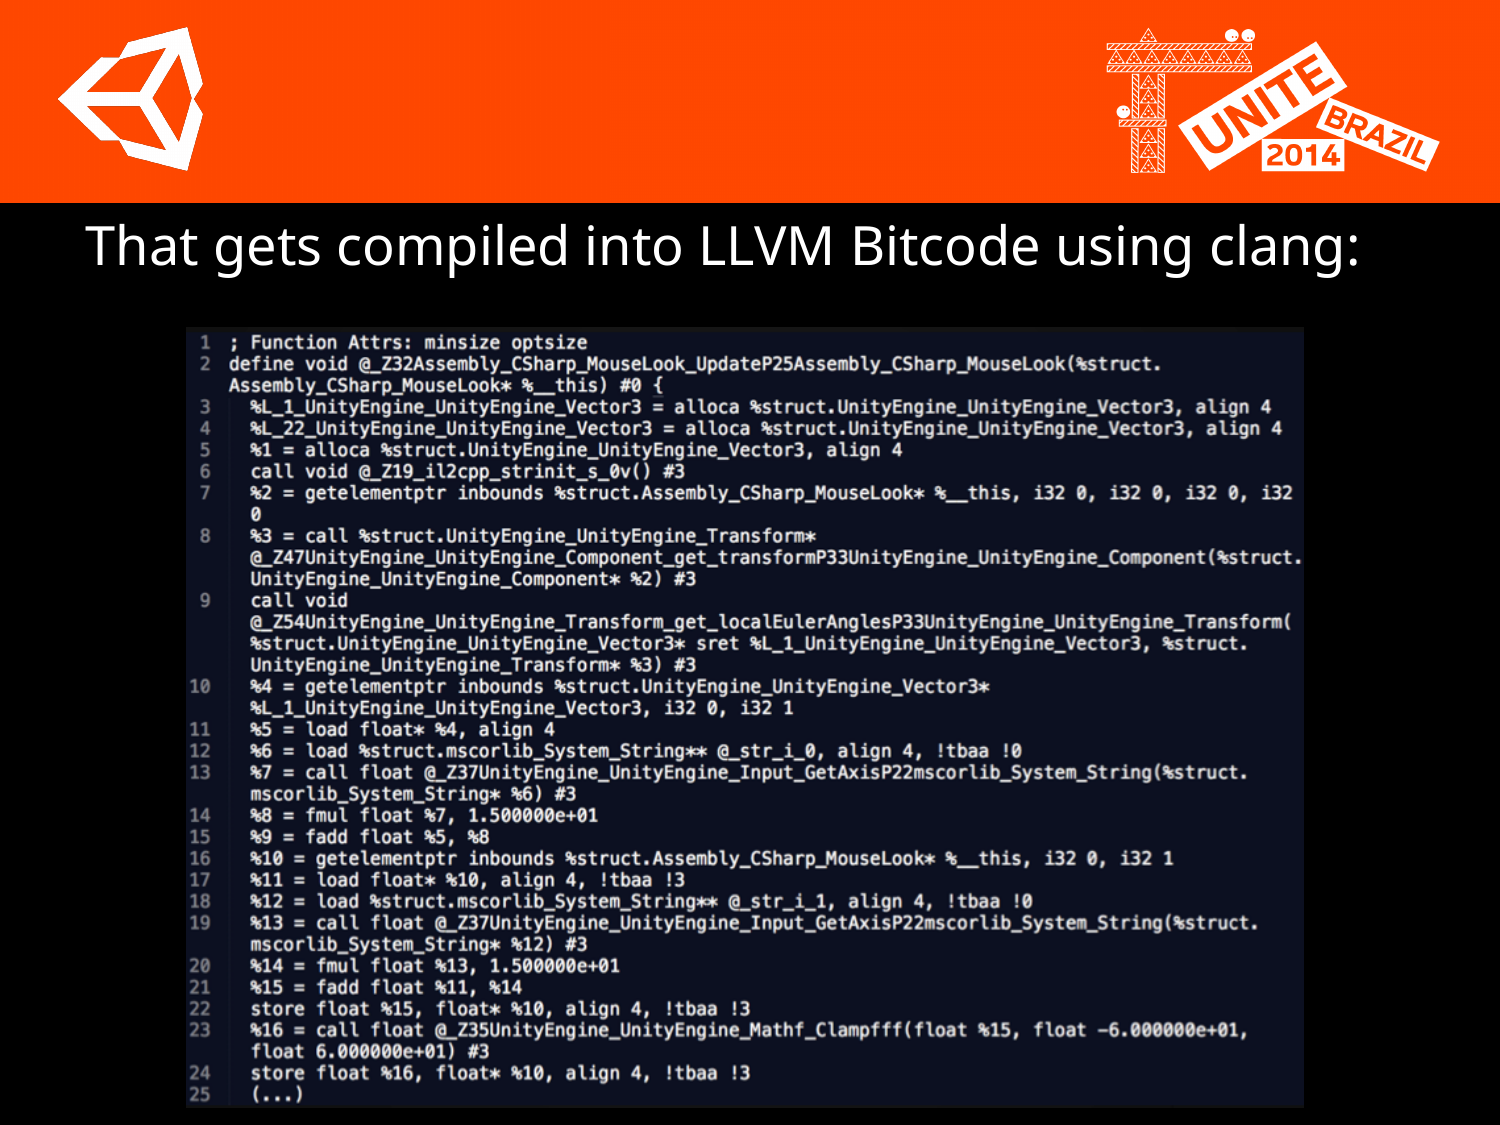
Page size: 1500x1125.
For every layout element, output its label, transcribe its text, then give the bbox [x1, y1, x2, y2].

list That gets compiled into LLVM Bitcode using clang: [15, 212, 1486, 346]
picture [186, 327, 1304, 1108]
picture [56, 26, 203, 171]
